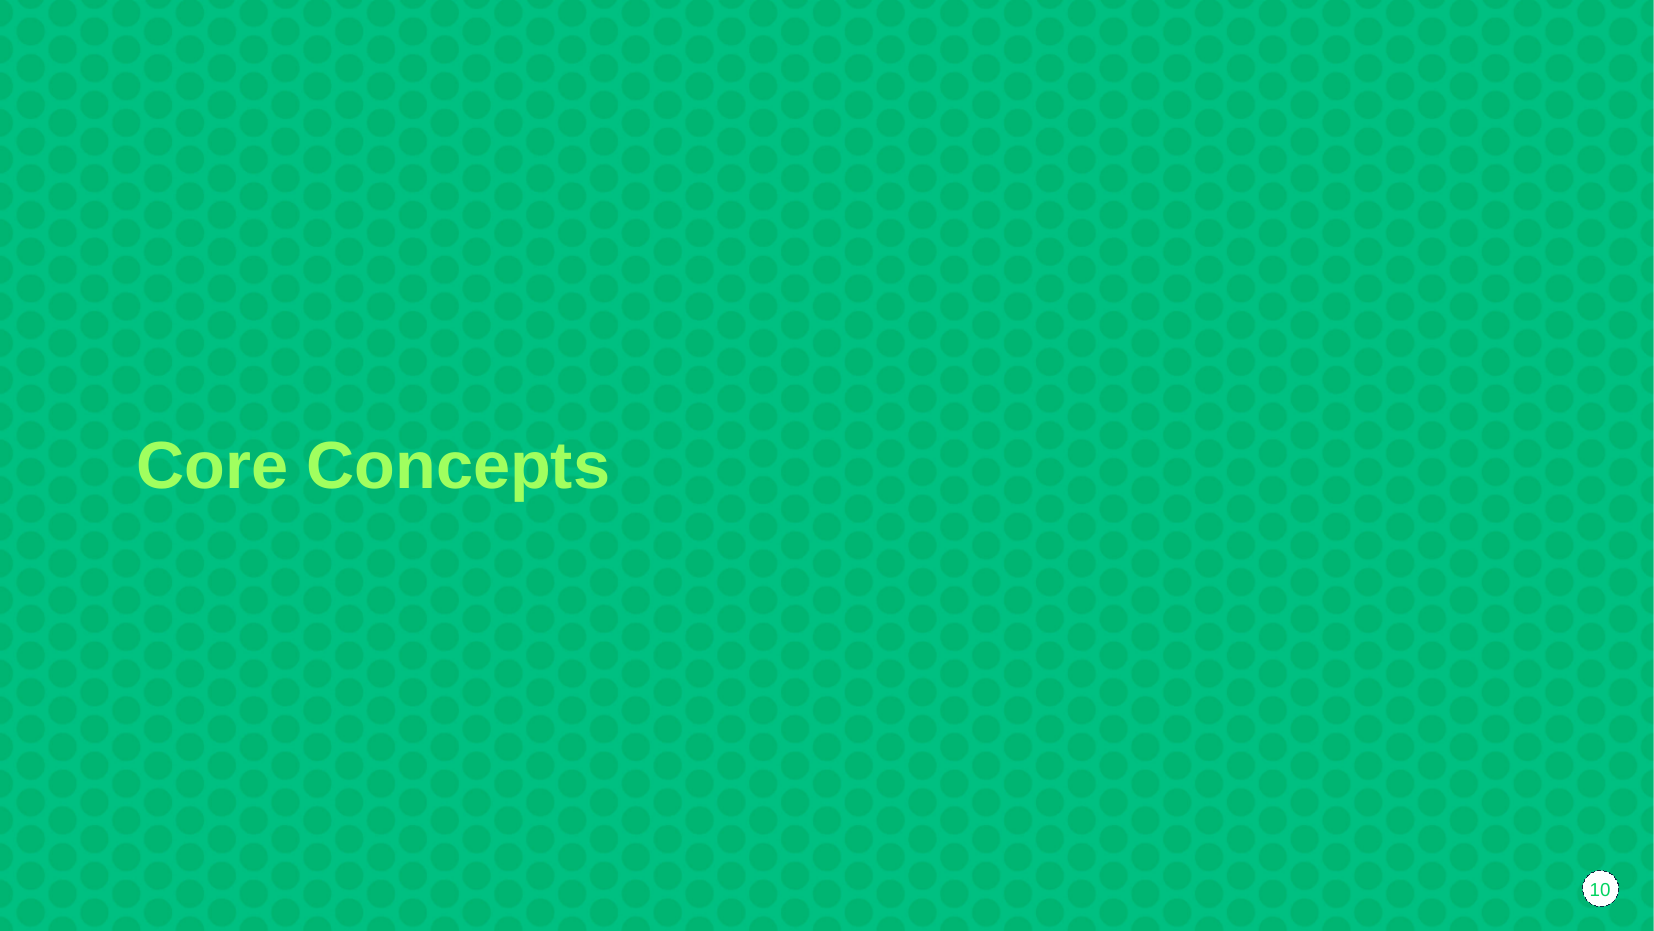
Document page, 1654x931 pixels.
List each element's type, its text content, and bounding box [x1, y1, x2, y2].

picture [0, 0, 1654, 931]
title Core Concepts [121, 387, 1531, 543]
